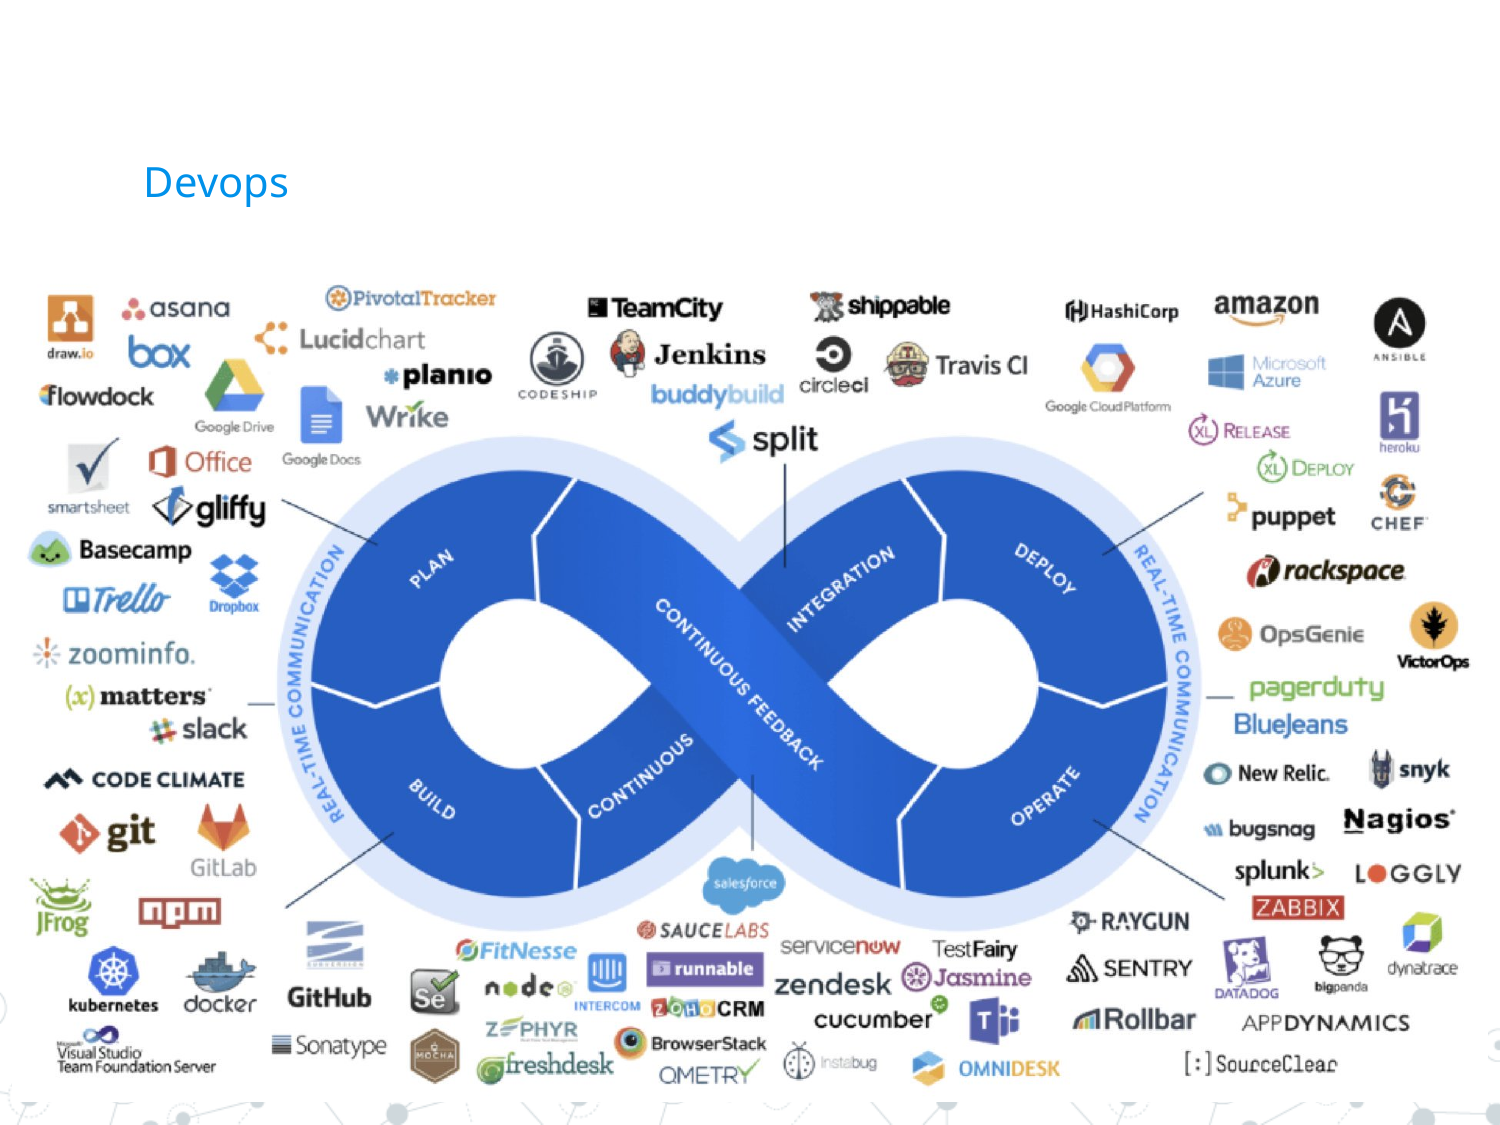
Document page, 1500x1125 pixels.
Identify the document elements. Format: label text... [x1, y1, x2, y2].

slide_number <number> [1378, 1102, 1469, 1125]
title Devops [128, 67, 1372, 222]
picture [0, 0, 1500, 1125]
